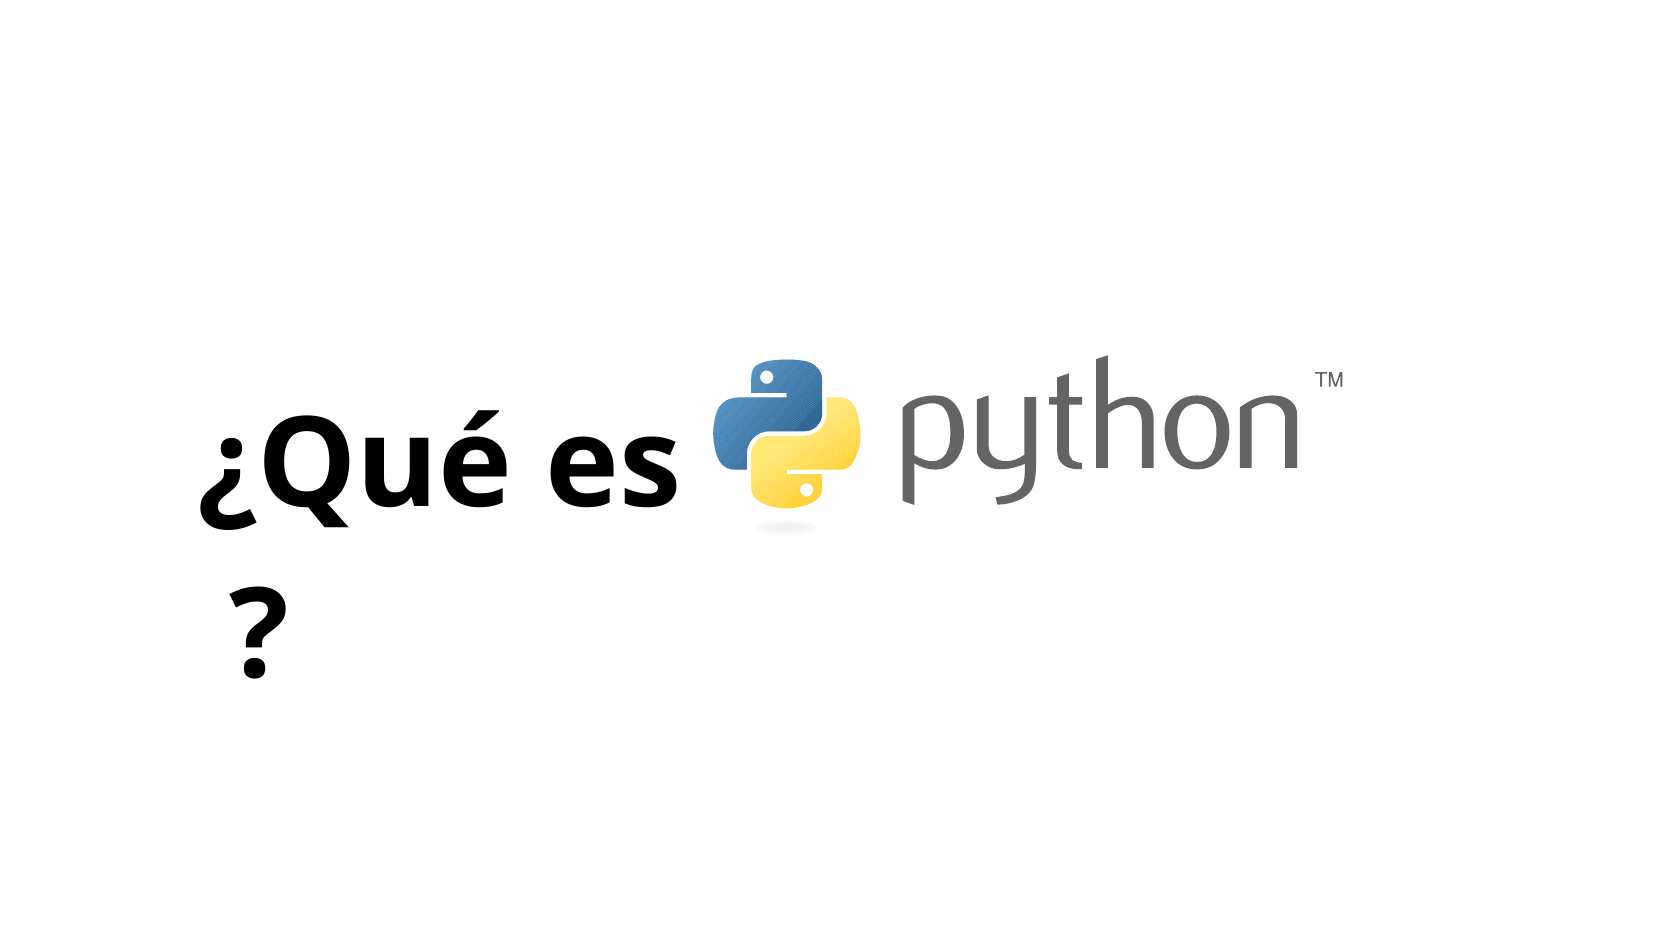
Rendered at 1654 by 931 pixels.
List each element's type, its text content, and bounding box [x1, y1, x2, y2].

picture [705, 350, 1394, 555]
text_box ¿Qué es ? [182, 365, 1471, 631]
